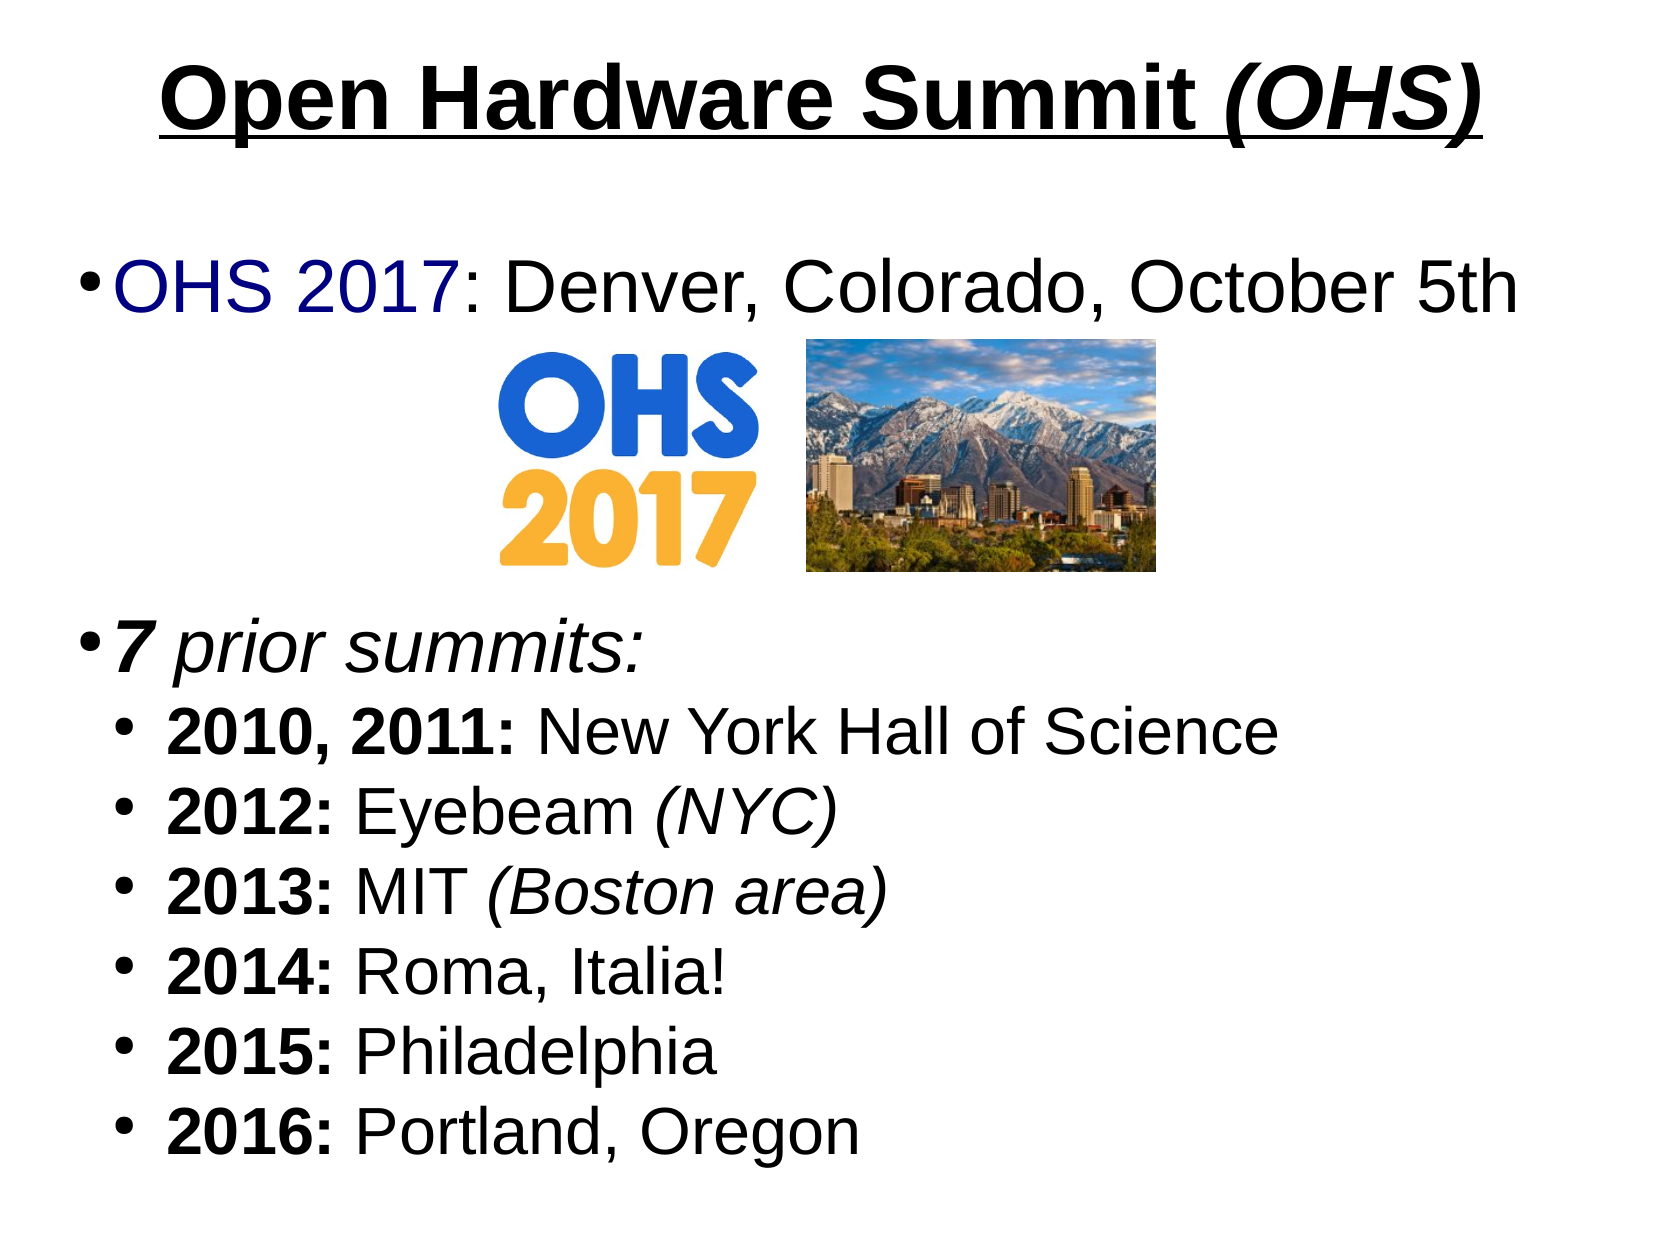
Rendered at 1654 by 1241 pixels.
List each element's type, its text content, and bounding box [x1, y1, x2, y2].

text_box Open Hardware Summit (OHS) OHS 2017: Denver, Colorado, October 5th 7 prior summits: 2010, 2011: New York Hall of Science 2012: Eyebeam (NYC) 2013: MIT (Boston area) 2014: Roma, Italia! 2015: Philadelphia 2016: Portland, Oregon [76, 235, 1565, 851]
picture [498, 329, 759, 591]
picture [806, 339, 1156, 572]
